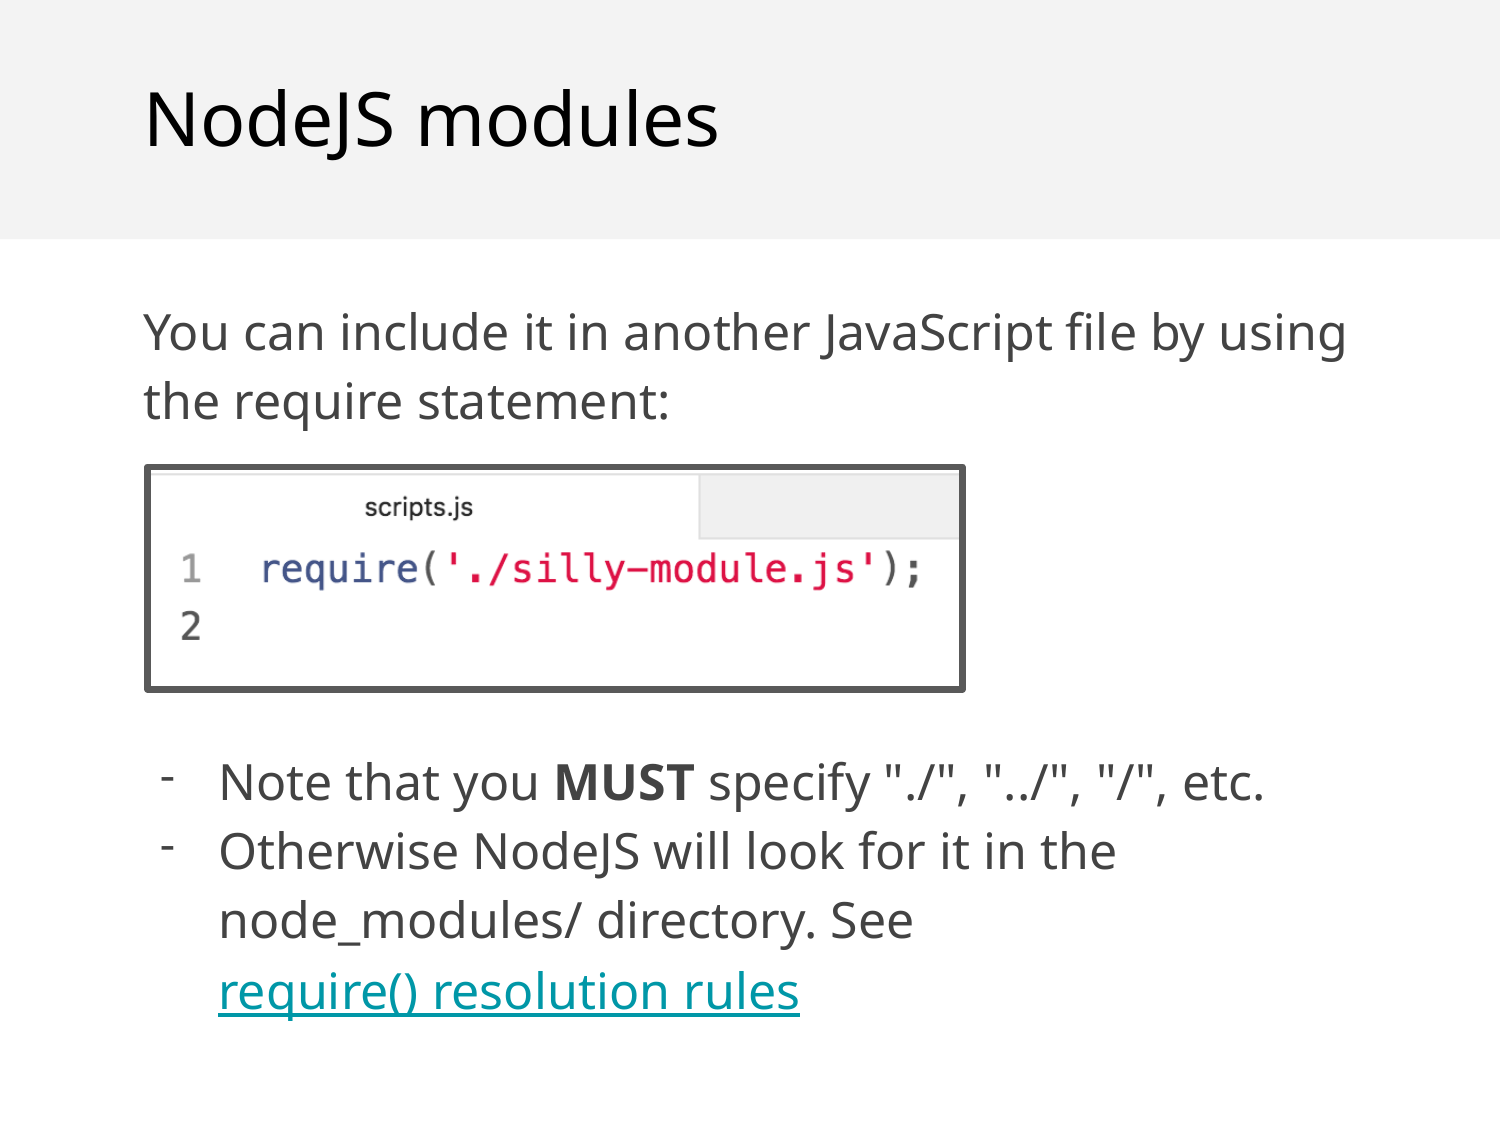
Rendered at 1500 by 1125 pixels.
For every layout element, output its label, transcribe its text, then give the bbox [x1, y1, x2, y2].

list You can include it in another JavaScript file by using the require statement: [128, 276, 1372, 450]
list Note that you MUST specify "./", "../", "/", etc. Otherwise NodeJS will look for it in the node_modules/ directory. See require() resolution rules [128, 726, 1372, 1002]
picture [150, 469, 960, 687]
title NodeJS modules [128, 56, 1372, 183]
